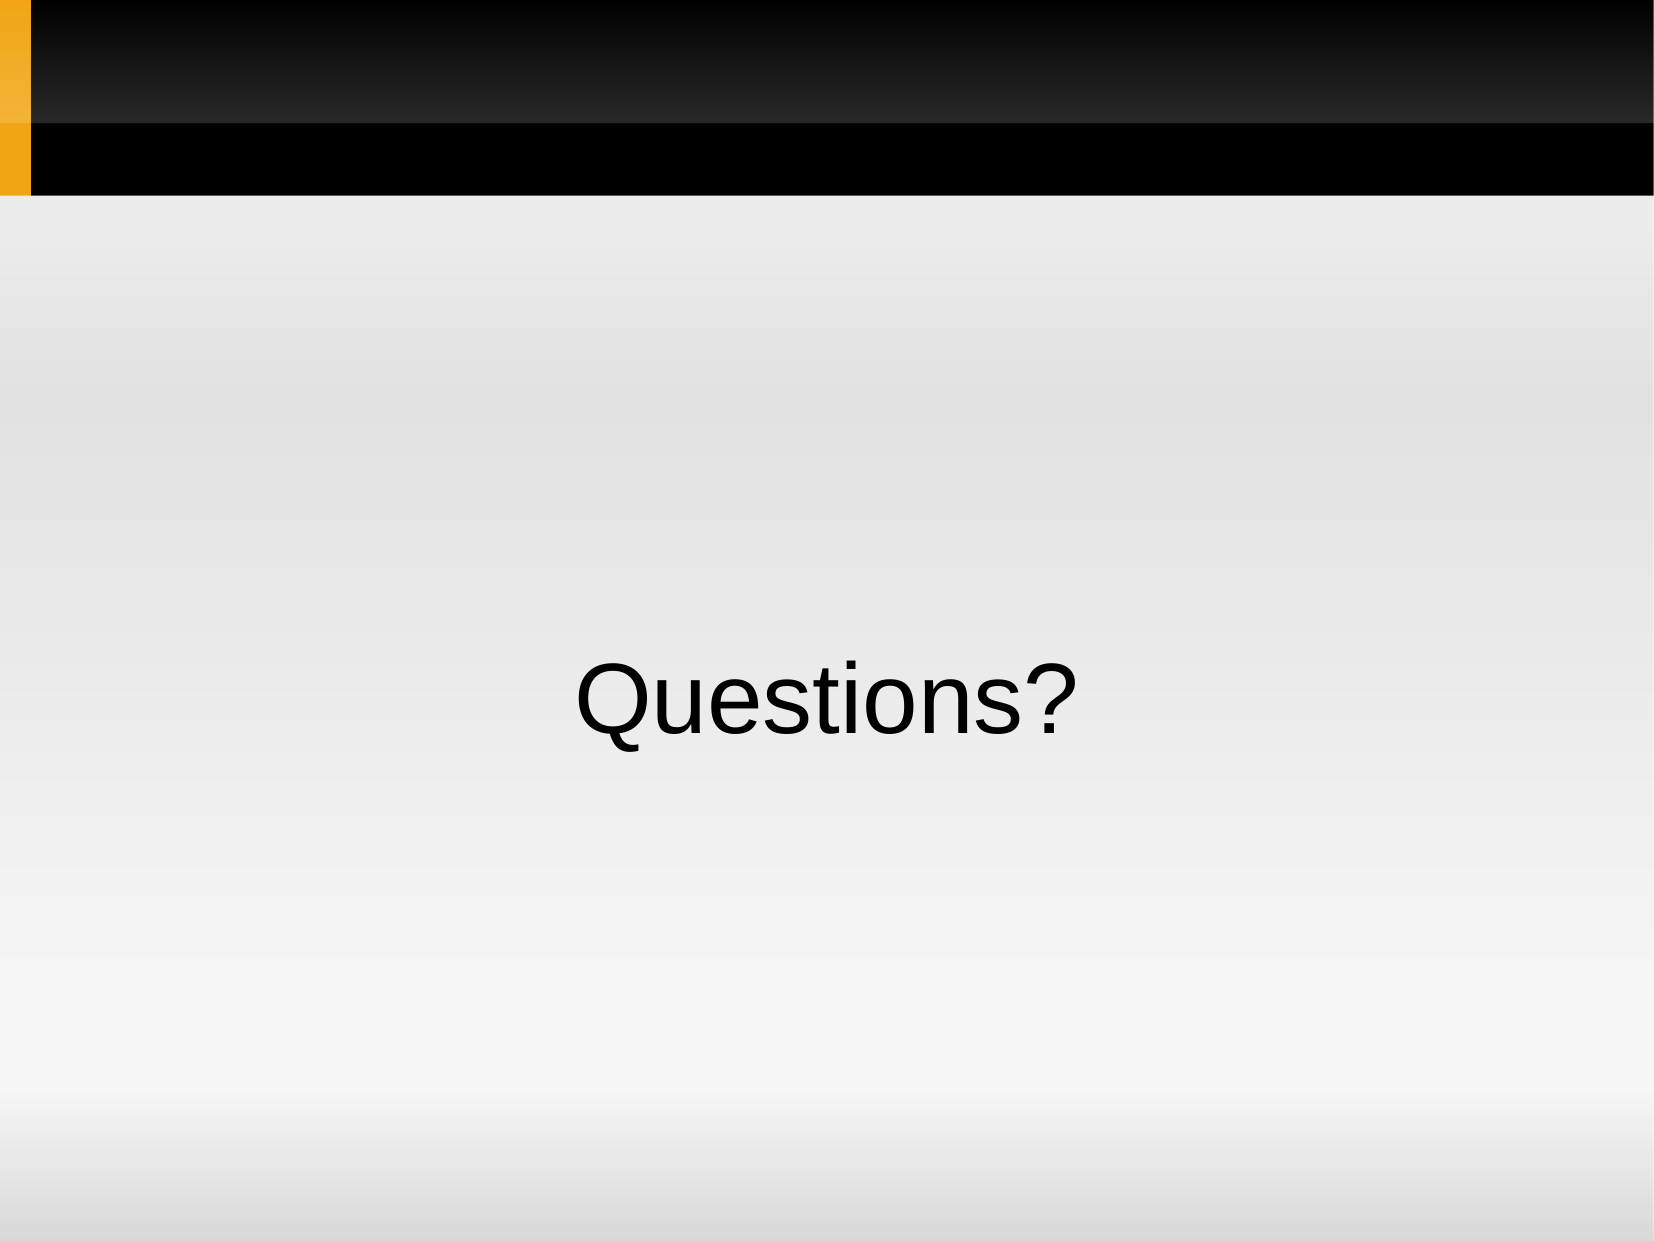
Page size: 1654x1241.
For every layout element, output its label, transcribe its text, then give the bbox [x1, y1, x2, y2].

subtitle Questions? [82, 290, 1571, 1109]
picture [0, 0, 1654, 1241]
